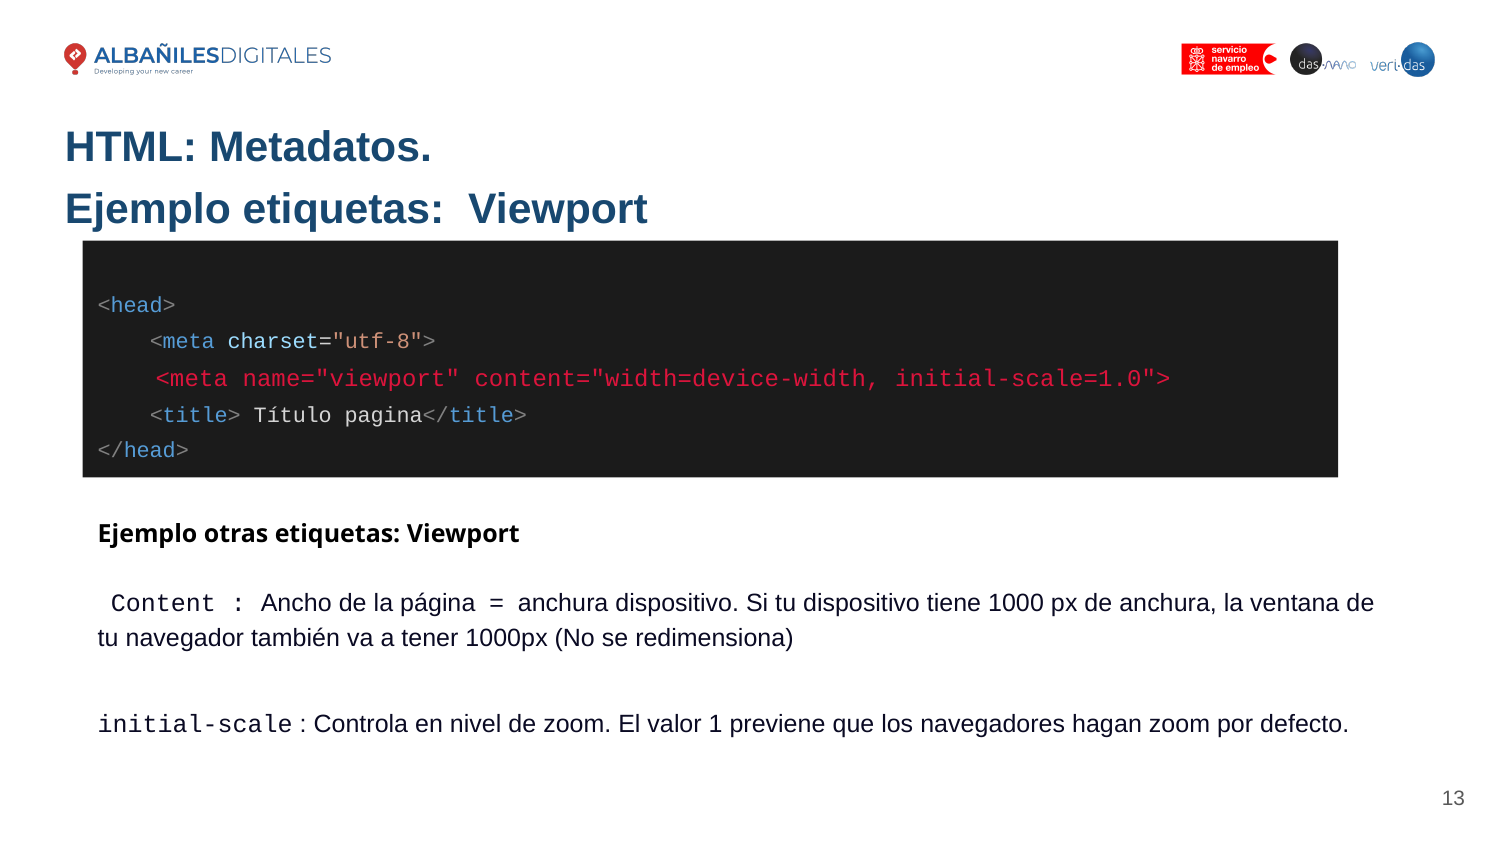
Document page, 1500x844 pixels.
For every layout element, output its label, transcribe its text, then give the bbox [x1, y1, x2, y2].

text_box HTML: Metadatos. Ejemplo etiquetas: Viewport [64, 109, 1479, 232]
picture [1290, 43, 1356, 75]
slide_number <number> [1389, 764, 1480, 830]
text_box Ejemplo otras etiquetas: Viewport Content : Ancho de la página = anchura dispositivo. Si tu dispositivo tiene 1000 px de anchura, la ventana de tu navegador también va a tener 1000px (No se redimensiona) initial-scale : Controla en nivel de zoom. El valor 1 previene que los navegadores hagan zoom por defecto. [82, 498, 1418, 753]
picture [1181, 43, 1277, 75]
picture [64, 43, 332, 75]
text_box <head> <meta charset="utf-8"> <meta name="viewport" content="width=device-width, initial-scale=1.0"> <title> Título pagina</title> </head> [82, 240, 1339, 478]
picture [1370, 42, 1435, 77]
